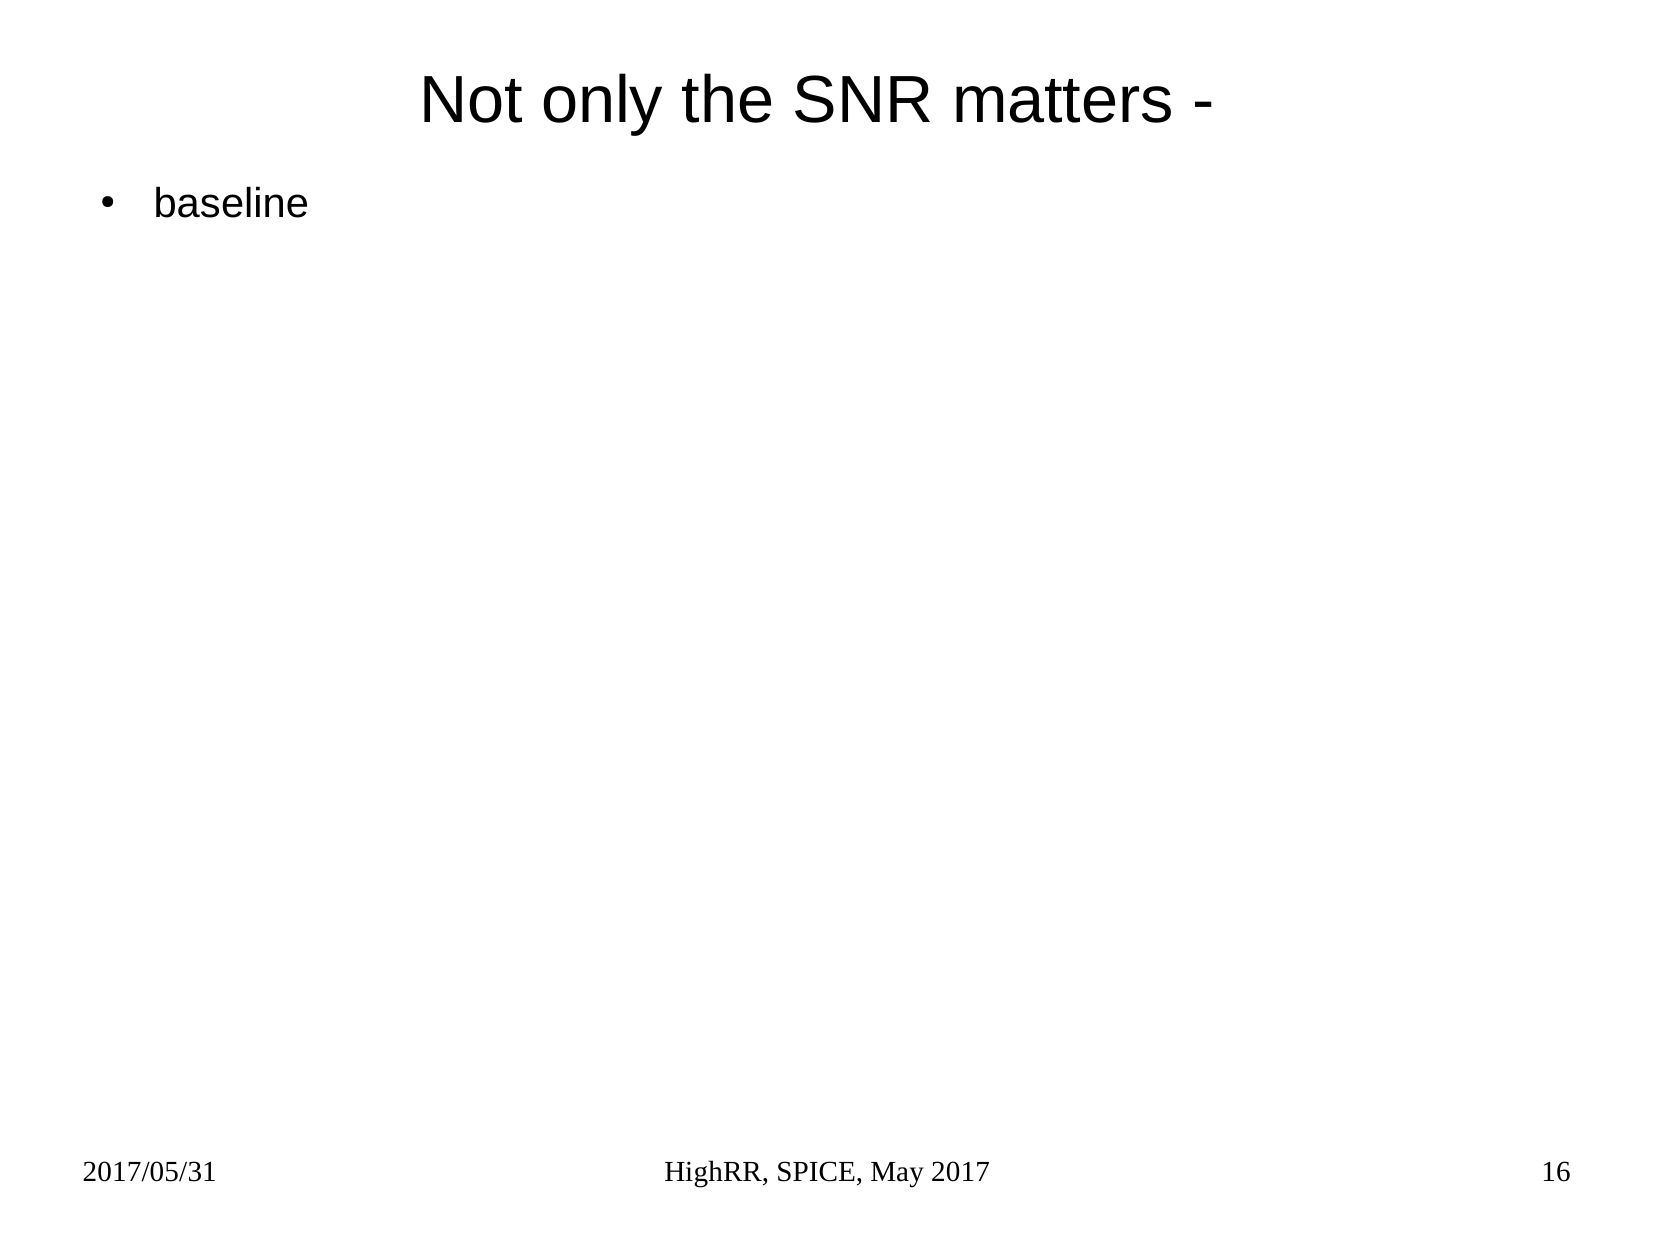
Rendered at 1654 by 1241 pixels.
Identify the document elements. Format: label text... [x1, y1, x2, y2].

title Not only the SNR matters - [82, 49, 1571, 151]
list baseline [82, 180, 1571, 1141]
